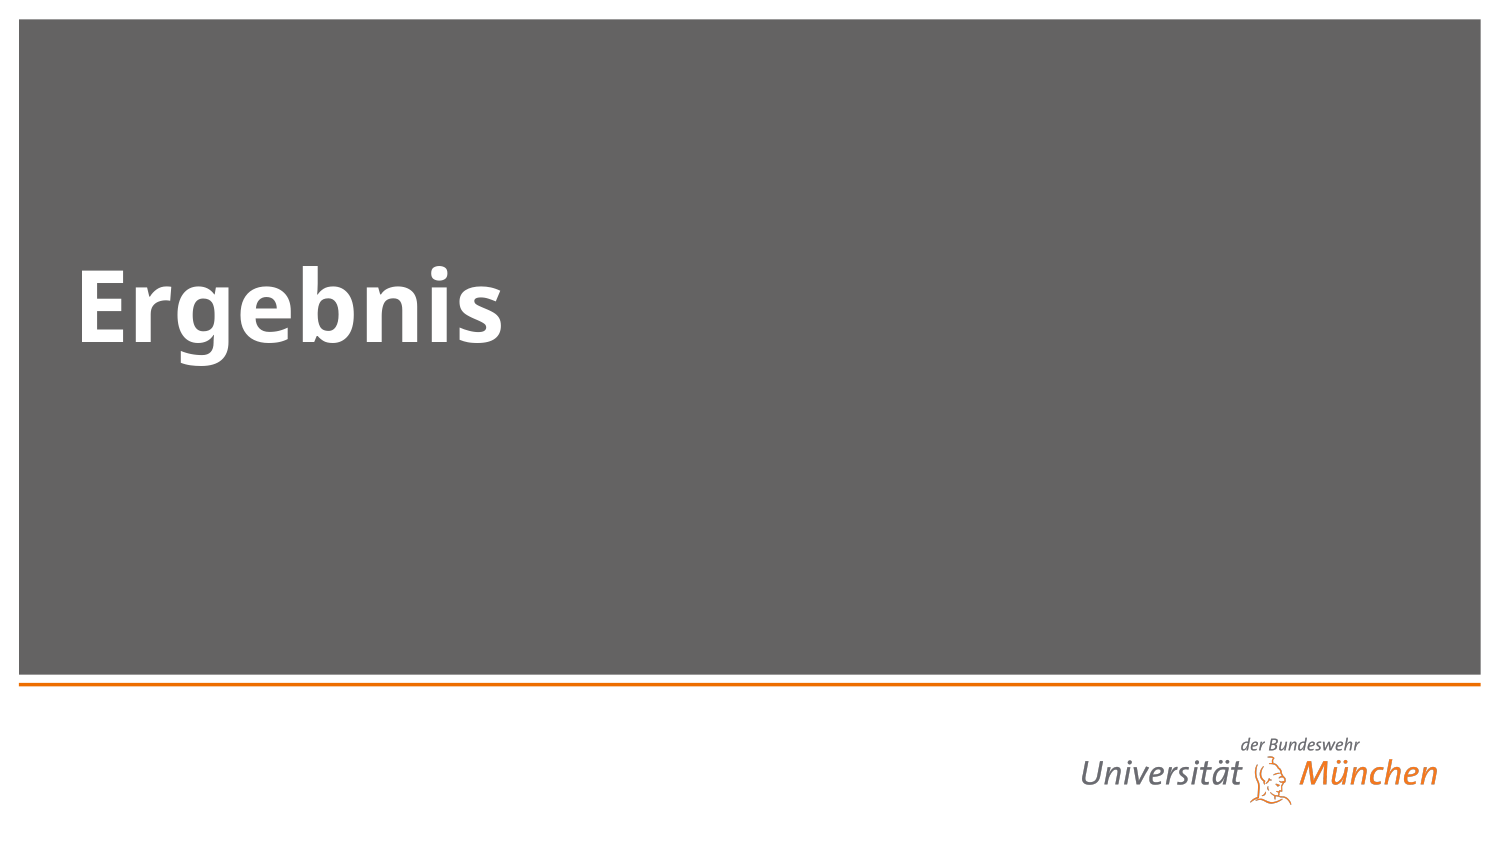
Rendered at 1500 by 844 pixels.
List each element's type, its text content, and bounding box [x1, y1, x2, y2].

picture [1082, 737, 1437, 805]
title Ergebnis [62, 265, 1435, 355]
